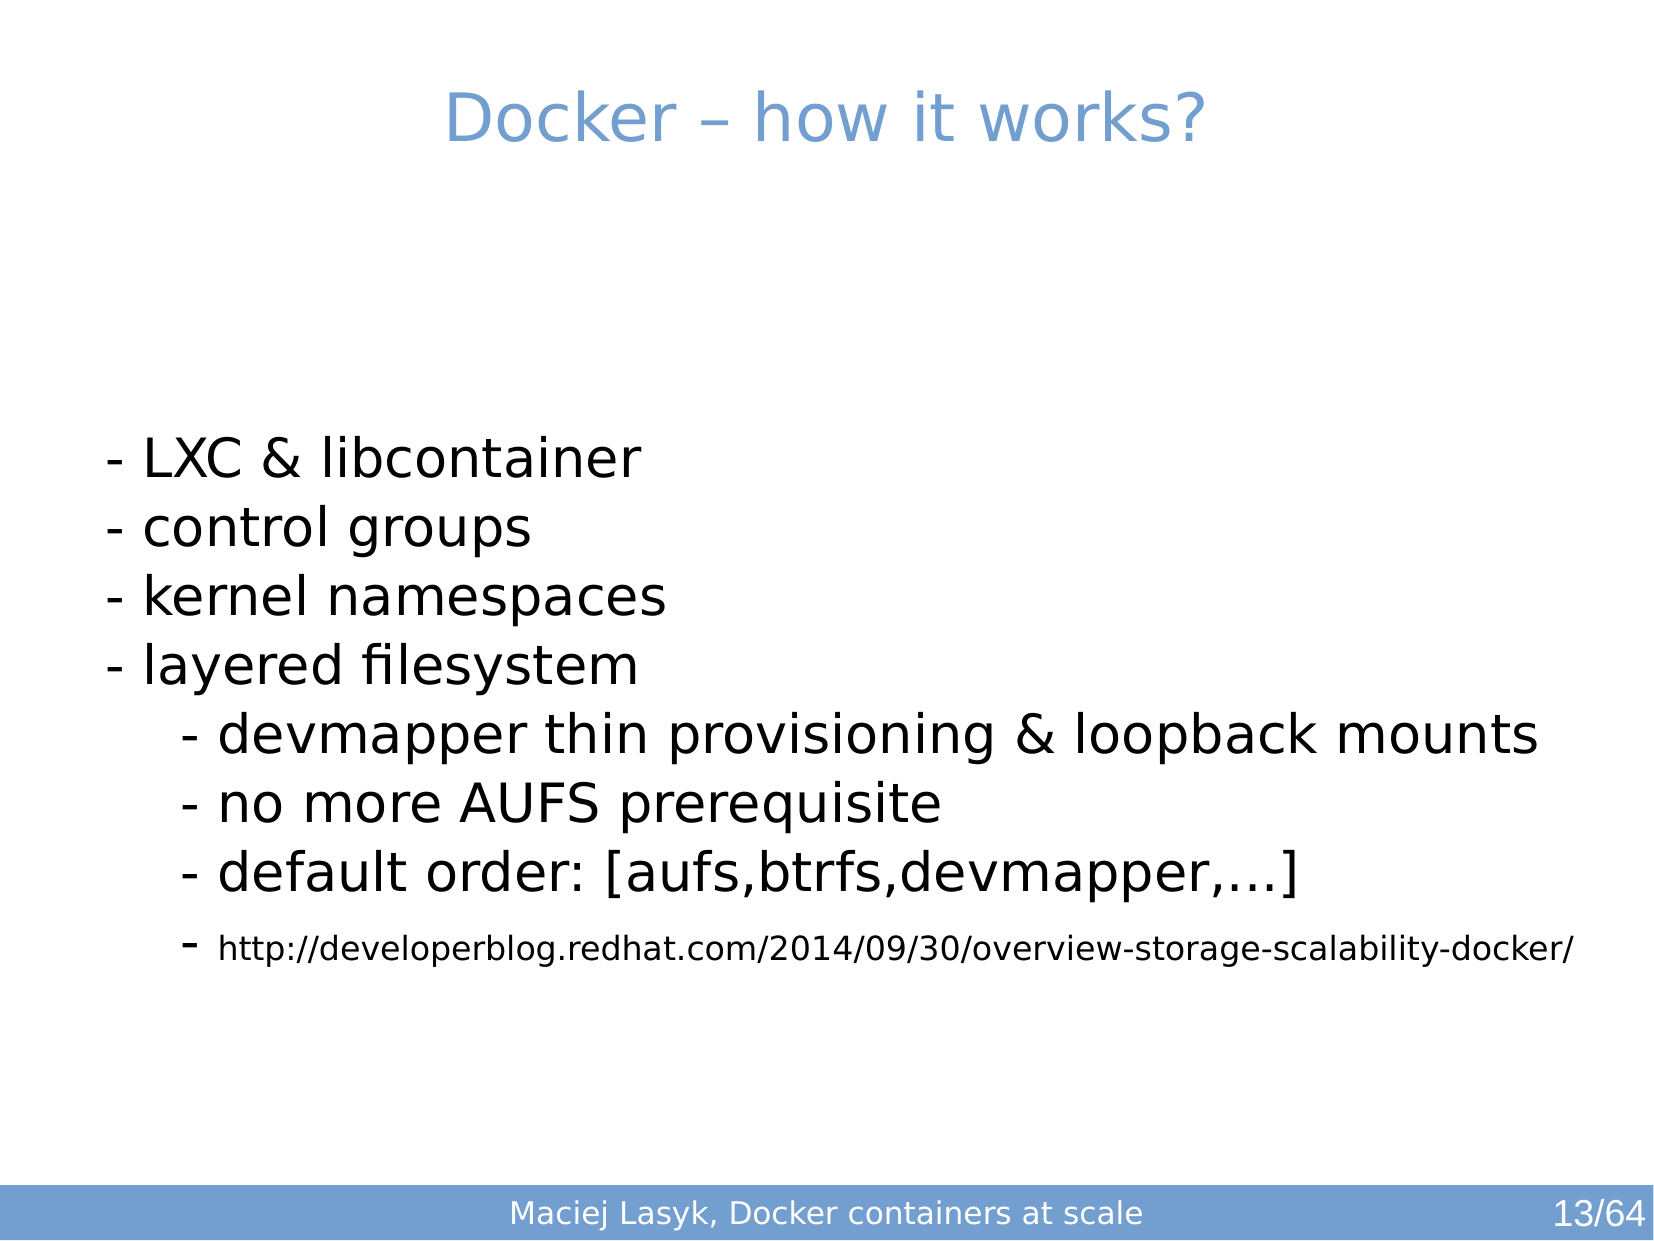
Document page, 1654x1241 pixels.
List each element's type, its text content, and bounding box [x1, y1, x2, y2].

text_box - LXC & libcontainer - control groups - kernel namespaces - layered filesystem - devmapper thin provisioning & loopback mounts - no more AUFS prerequisite - default order: [aufs,btrfs,devmapper,...] - http://developerblog.redhat.com/2014/09/30/overview-storage-scalability-docker/ [90, 419, 1591, 1050]
text_box [0, 1185, 1527, 1241]
text_box Docker – how it works? [428, 72, 1225, 166]
text_box Maciej Lasyk, Docker containers at scale [494, 1188, 1160, 1240]
text_box 13/64 [1527, 1185, 1654, 1241]
